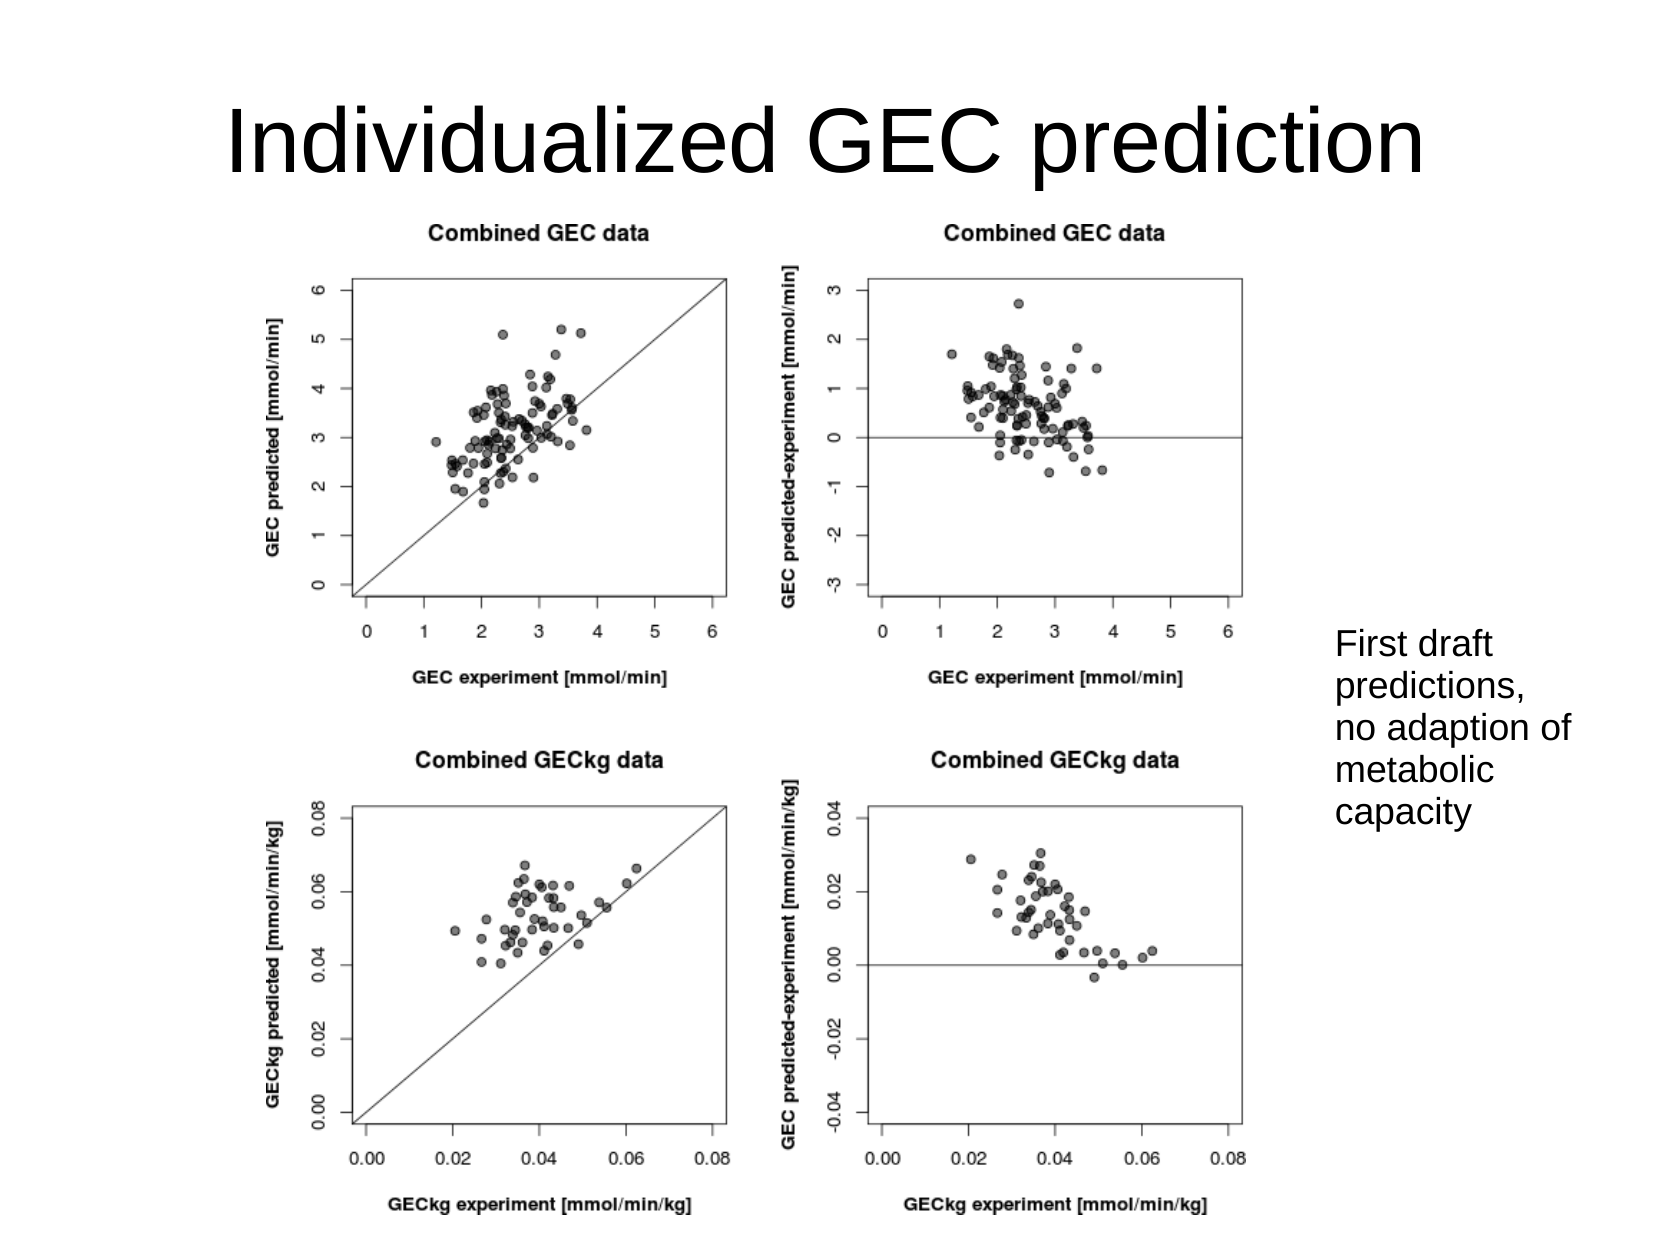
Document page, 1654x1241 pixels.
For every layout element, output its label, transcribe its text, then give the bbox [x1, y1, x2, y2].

title Individualized GEC prediction [82, 37, 1571, 245]
picture [266, 224, 1246, 1216]
text_box First draft predictions, no adaption of metabolic capacity [1320, 615, 1591, 841]
